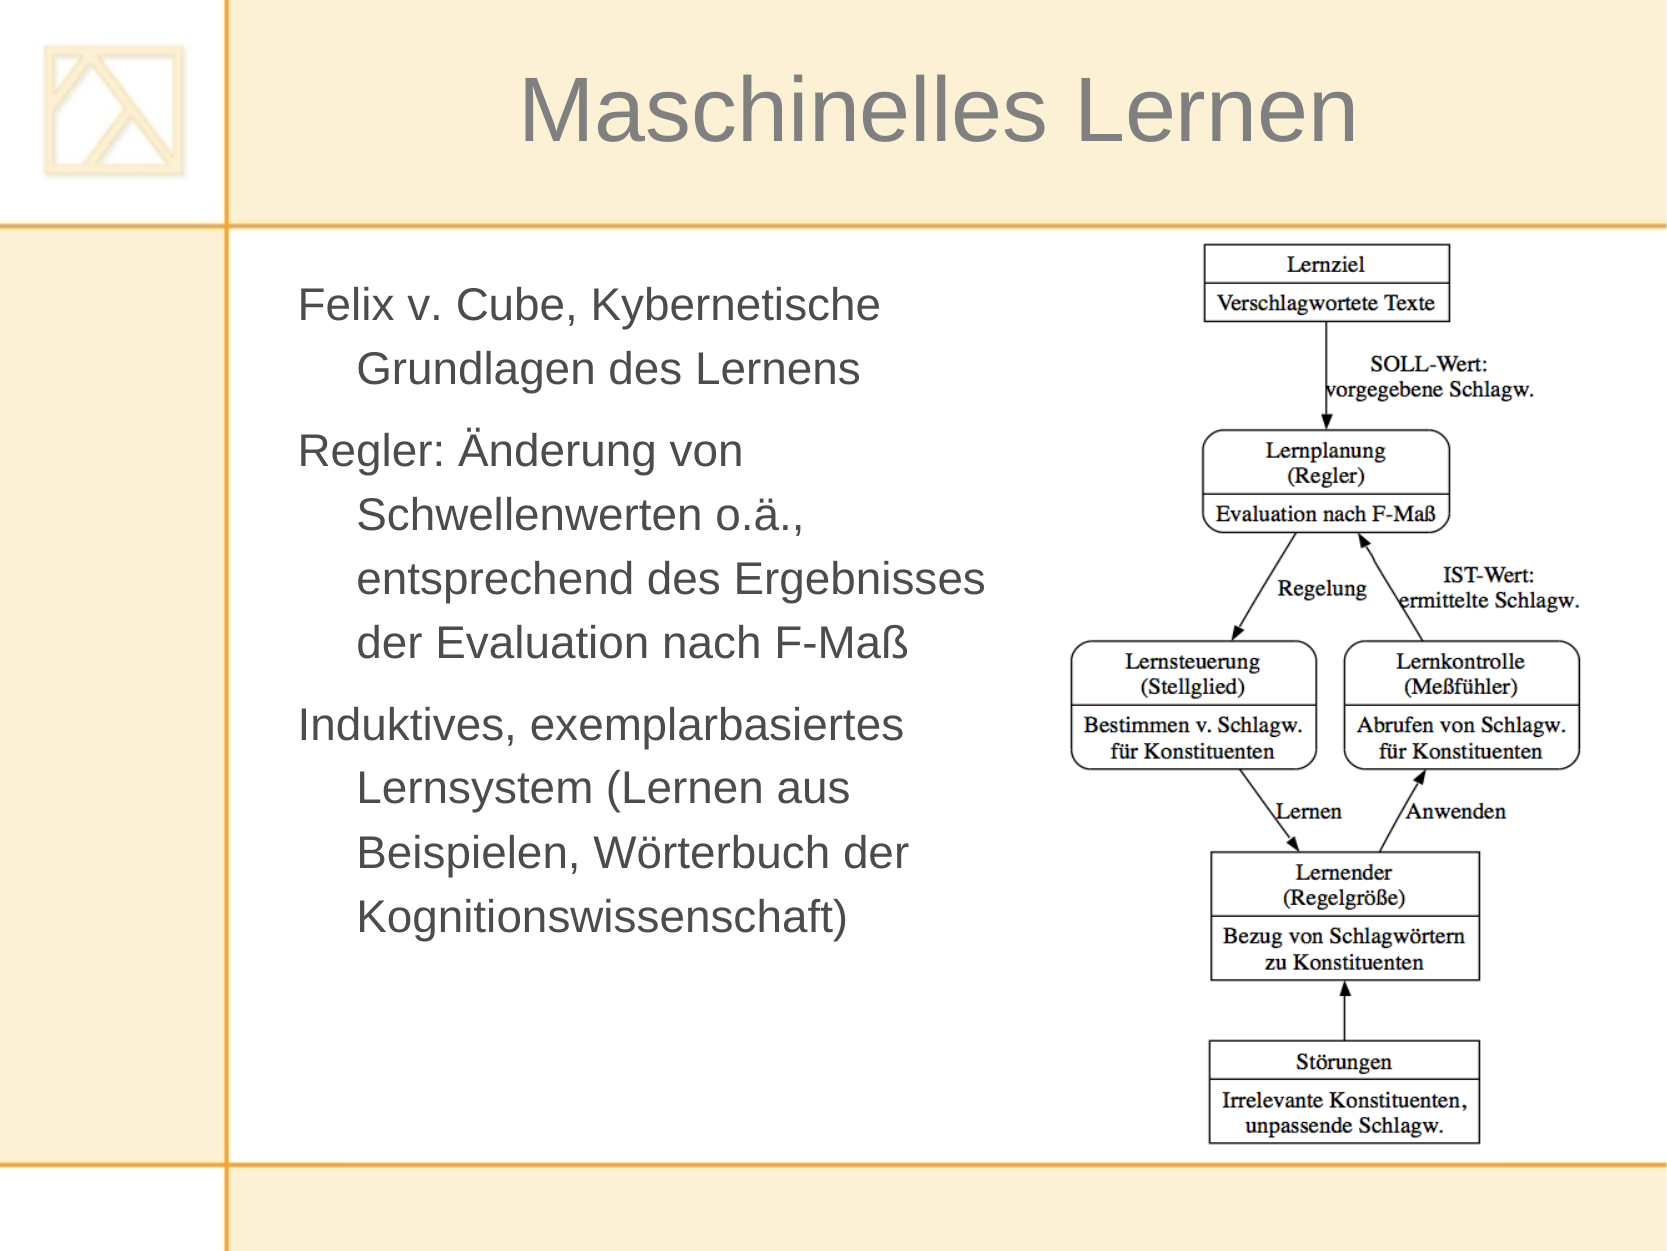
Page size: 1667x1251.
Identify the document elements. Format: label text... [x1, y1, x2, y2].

title Maschinelles Lernen [268, 0, 1611, 244]
list Felix v. Cube, Kybernetische Grundlagen des Lernens Regler: Änderung von Schwellenwerten o.ä., entsprechend des Ergebnisses der Evaluation nach F-Maß Induktives, exemplarbasiertes Lernsystem (Lernen aus Beispielen, Wörterbuch der Kognitionswissenschaft) [268, 265, 1034, 1188]
picture [0, 0, 1667, 1251]
